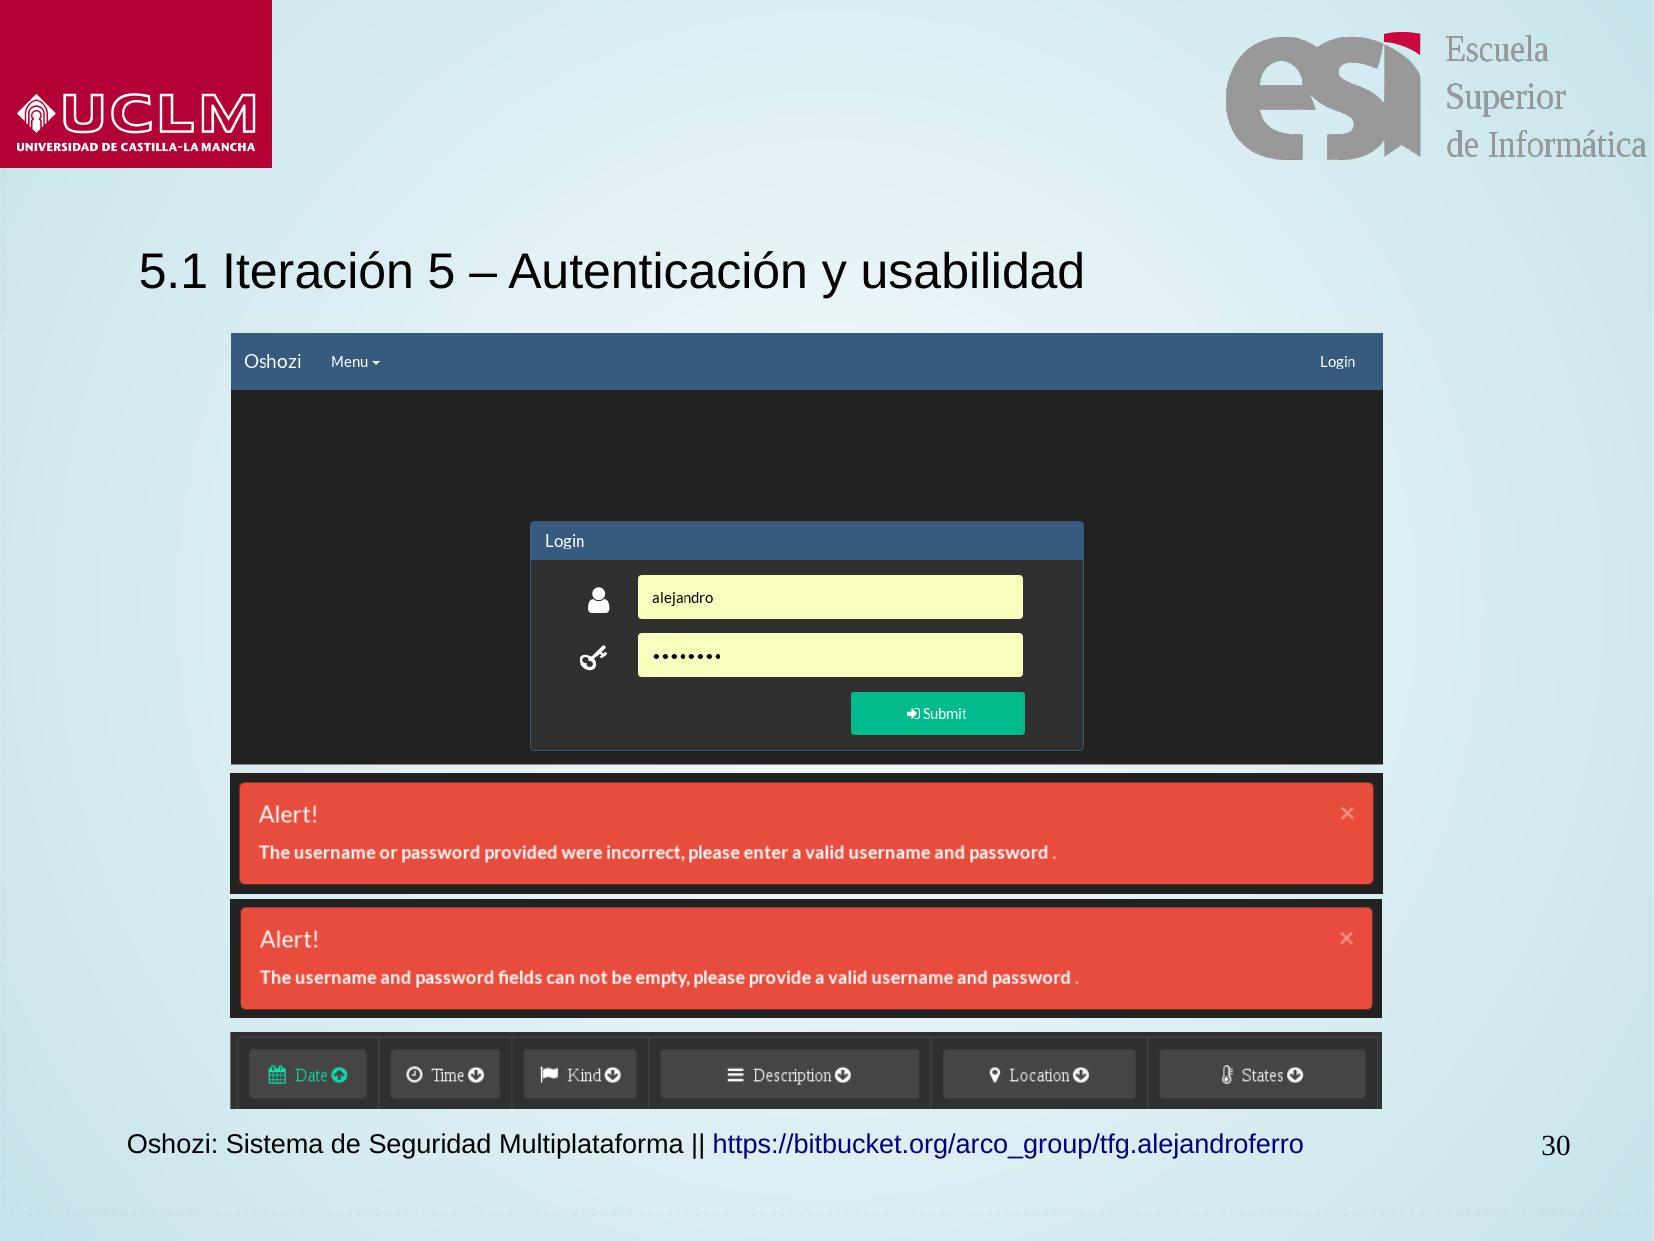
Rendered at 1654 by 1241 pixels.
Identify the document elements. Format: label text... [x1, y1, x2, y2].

picture [0, 0, 1654, 1241]
text_box [818, 765, 849, 769]
text_box 5.1 Iteración 5 – Autenticación y usabilidad [124, 236, 1489, 363]
text_box Oshozi: Sistema de Seguridad Multiplataforma || https://bitbucket.org/arco_group/tfg.alejandroferro [112, 1112, 1625, 1170]
